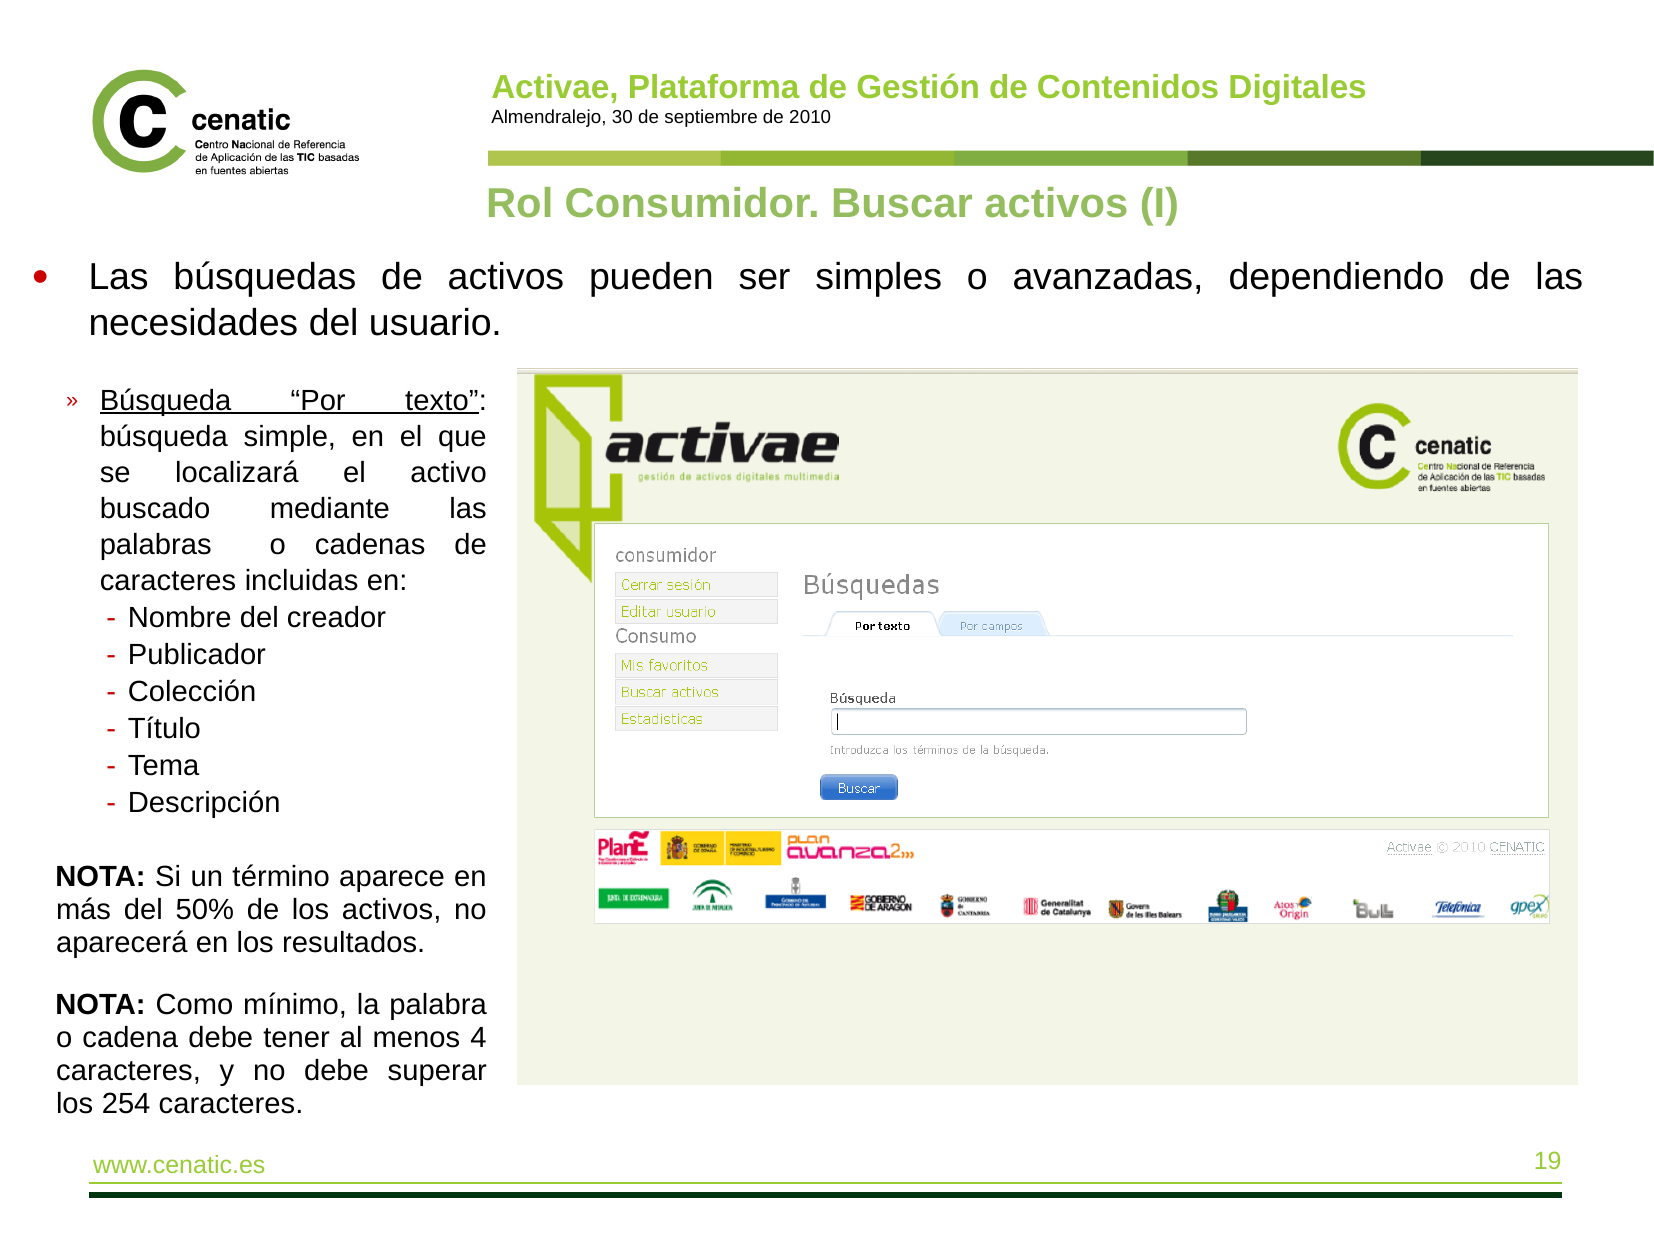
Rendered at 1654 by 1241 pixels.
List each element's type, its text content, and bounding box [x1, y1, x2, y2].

text_box Las búsquedas de activos pueden ser simples o avanzadas, dependiendo de las necesidades del usuario. [17, 243, 1599, 308]
list Búsqueda “Por texto”: búsqueda simple, en el que se localizará el activo buscado mediante las palabras o cadenas de caracteres incluidas en: Nombre del creador Publicador Colección Título Tema Descripción NOTA: Si un término aparece en más del 50% de los activos, no aparecerá en los resultados. NOTA: Como mínimo, la palabra o cadena debe tener al menos 4 caracteres, y no debe superar los 254 caracteres. [26, 373, 503, 1162]
picture [1, 4, 1654, 1228]
title Rol Consumidor. Buscar activos (I) [486, 177, 1571, 228]
